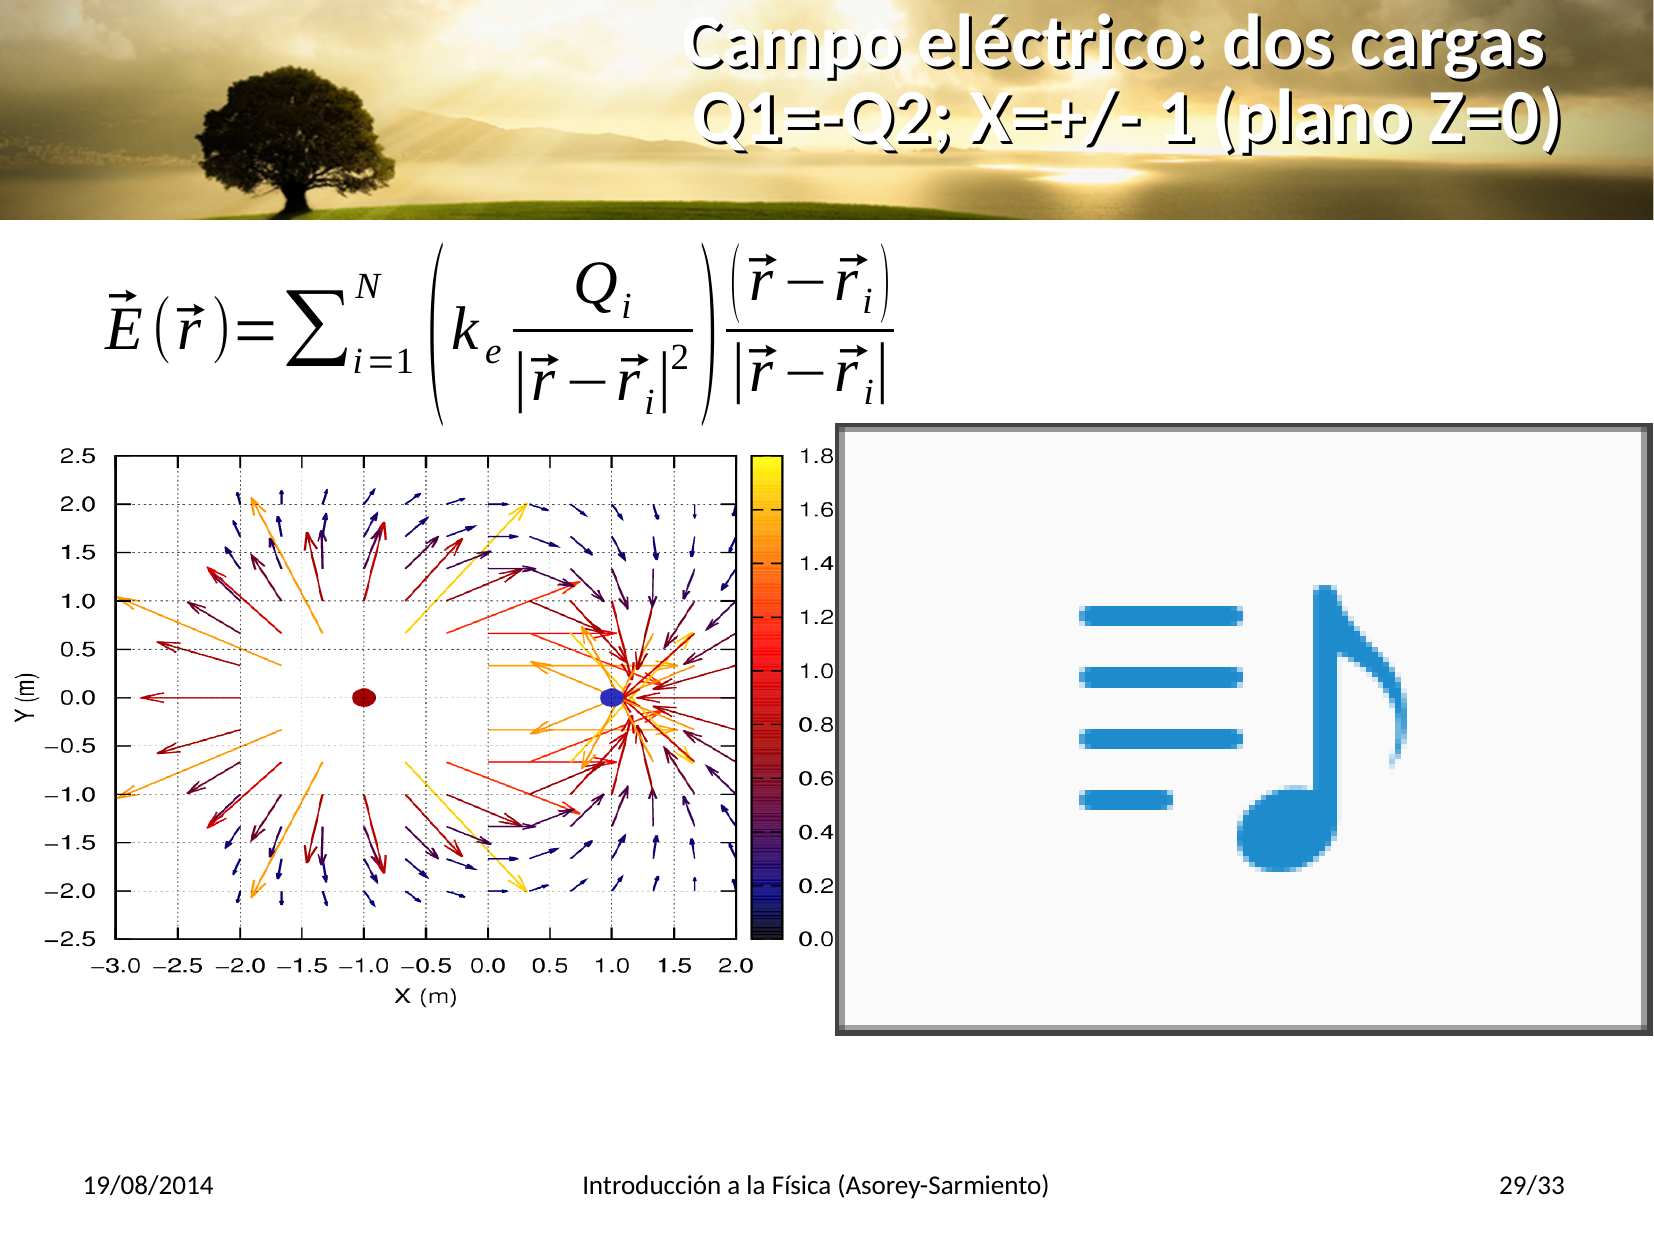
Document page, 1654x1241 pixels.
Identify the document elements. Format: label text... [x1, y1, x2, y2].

picture [0, 0, 1654, 220]
title Campo eléctrico: dos cargas Q1=-Q2; X=+/- 1 (plano Z=0) [75, 0, 1564, 177]
chart [94, 240, 904, 432]
picture [0, 378, 833, 1037]
text_box [833, 422, 1654, 1037]
